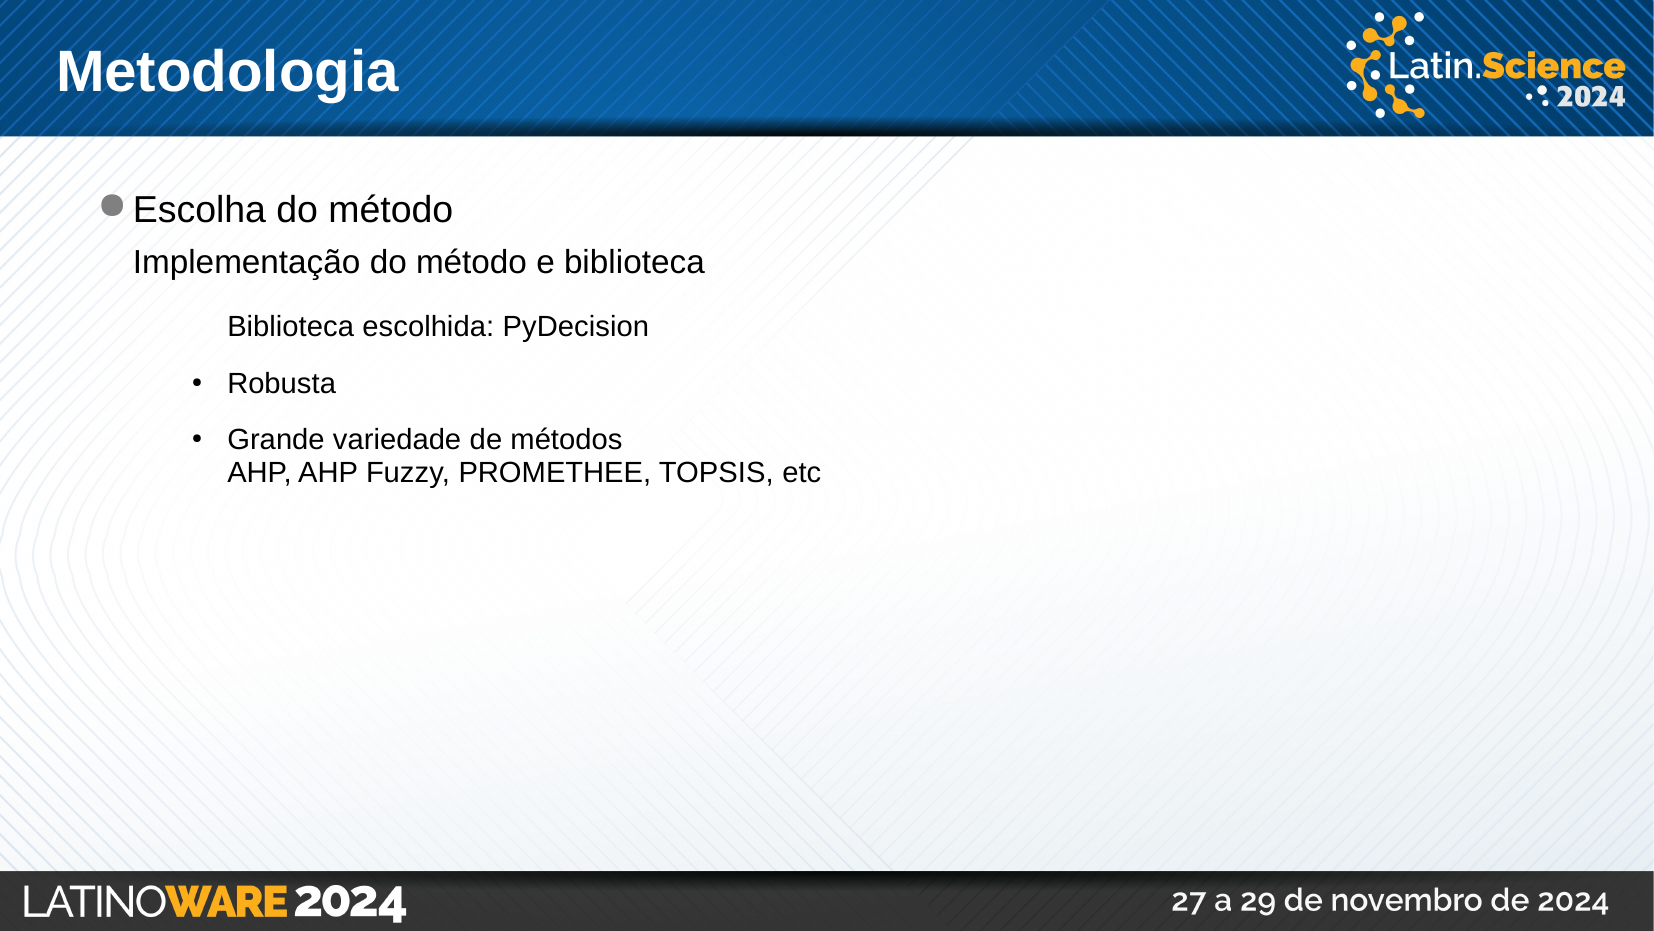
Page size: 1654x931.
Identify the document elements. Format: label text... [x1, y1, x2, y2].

text_box Metodologia​ [41, 8, 1300, 129]
text_box Biblioteca escolhida: PyDecision​ Robusta​ Grande variedade de métodos​ AHP, AHP Fuzzy, PROMETHEE, TOPSIS, etc [177, 302, 916, 497]
text_box Implementação do método e biblioteca​ [118, 236, 857, 289]
picture [0, 0, 1654, 931]
text_box Escolha do método​ [82, 177, 1571, 815]
